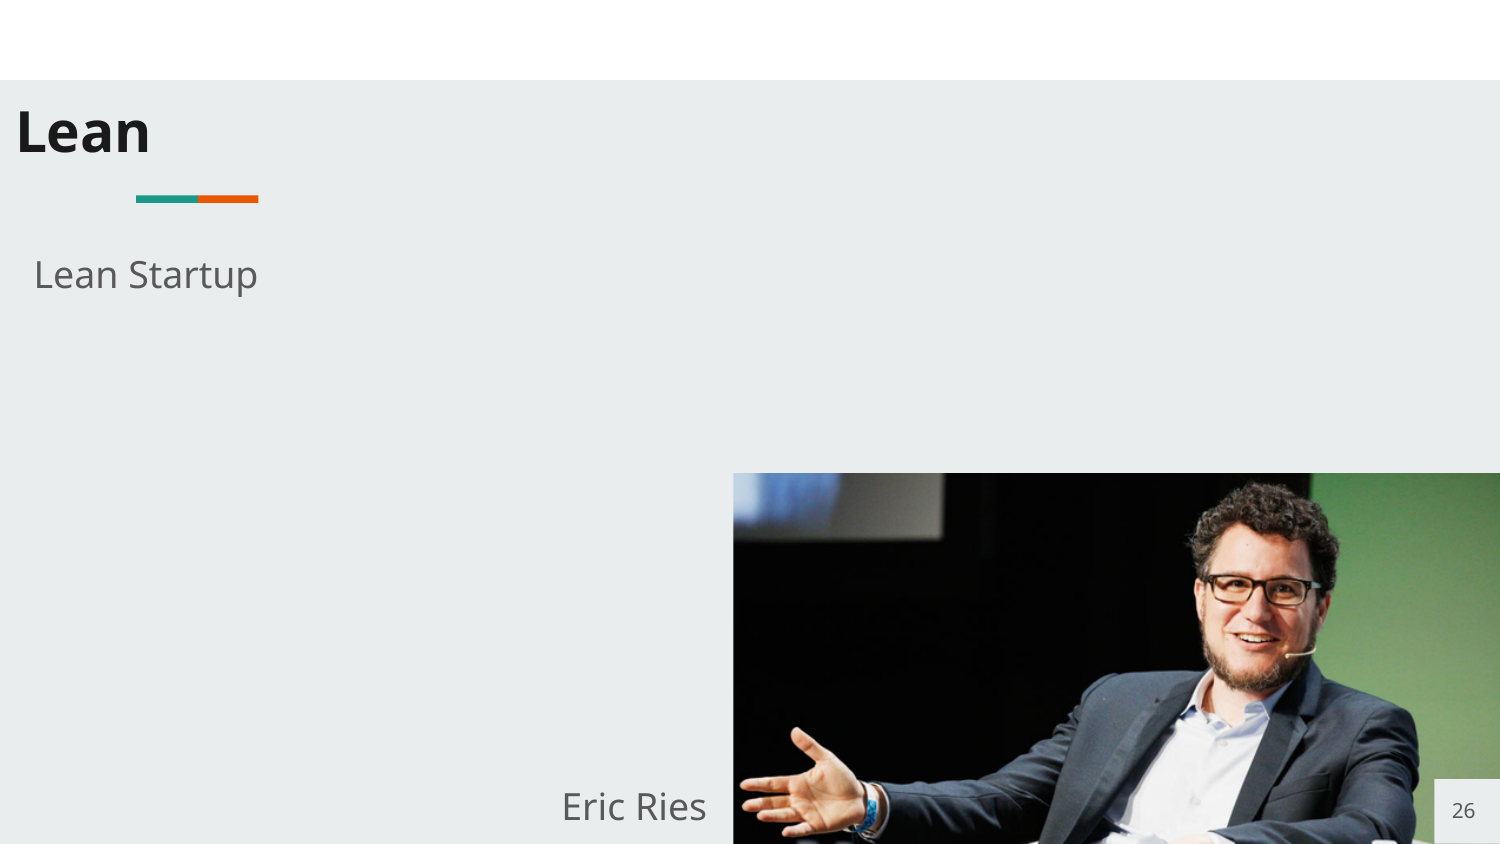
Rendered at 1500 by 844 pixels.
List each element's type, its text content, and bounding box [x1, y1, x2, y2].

text_box [1491, 779, 1500, 844]
slide_number <number> [1400, 779, 1491, 844]
title Lean [0, 80, 1101, 181]
subtitle Lean Startup [18, 235, 1466, 787]
picture [733, 473, 1500, 844]
text_box Eric Ries [546, 767, 734, 844]
